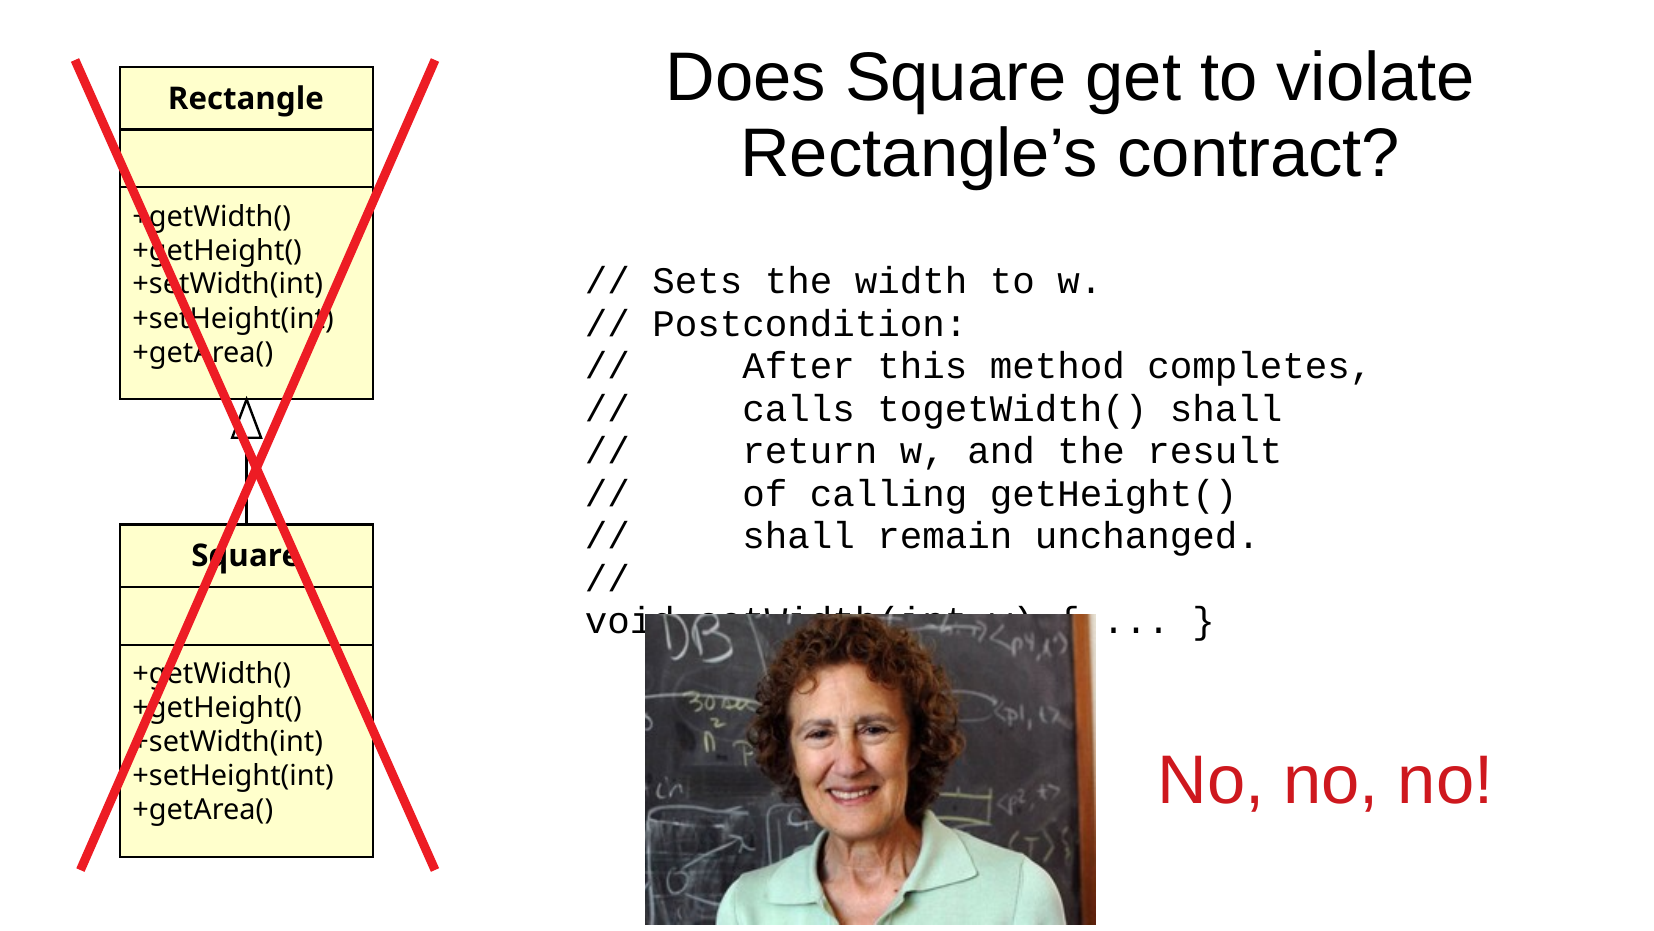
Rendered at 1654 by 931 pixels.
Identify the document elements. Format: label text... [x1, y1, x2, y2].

text_box // Sets the width to w. // Postcondition: // After this method completes, // calls togetWidth() shall // return w, and the result // of calling getHeight() // shall remain unchanged. // void setWidth(int w) { ... } [570, 255, 1486, 678]
picture [262, 129, 411, 802]
picture [80, 481, 411, 895]
title Does Square get to violate Rectangle’s contract? [570, 37, 1571, 193]
title No, no, no! [1110, 720, 1541, 841]
picture [645, 614, 1096, 925]
picture [80, 29, 411, 455]
picture [80, 85, 251, 857]
